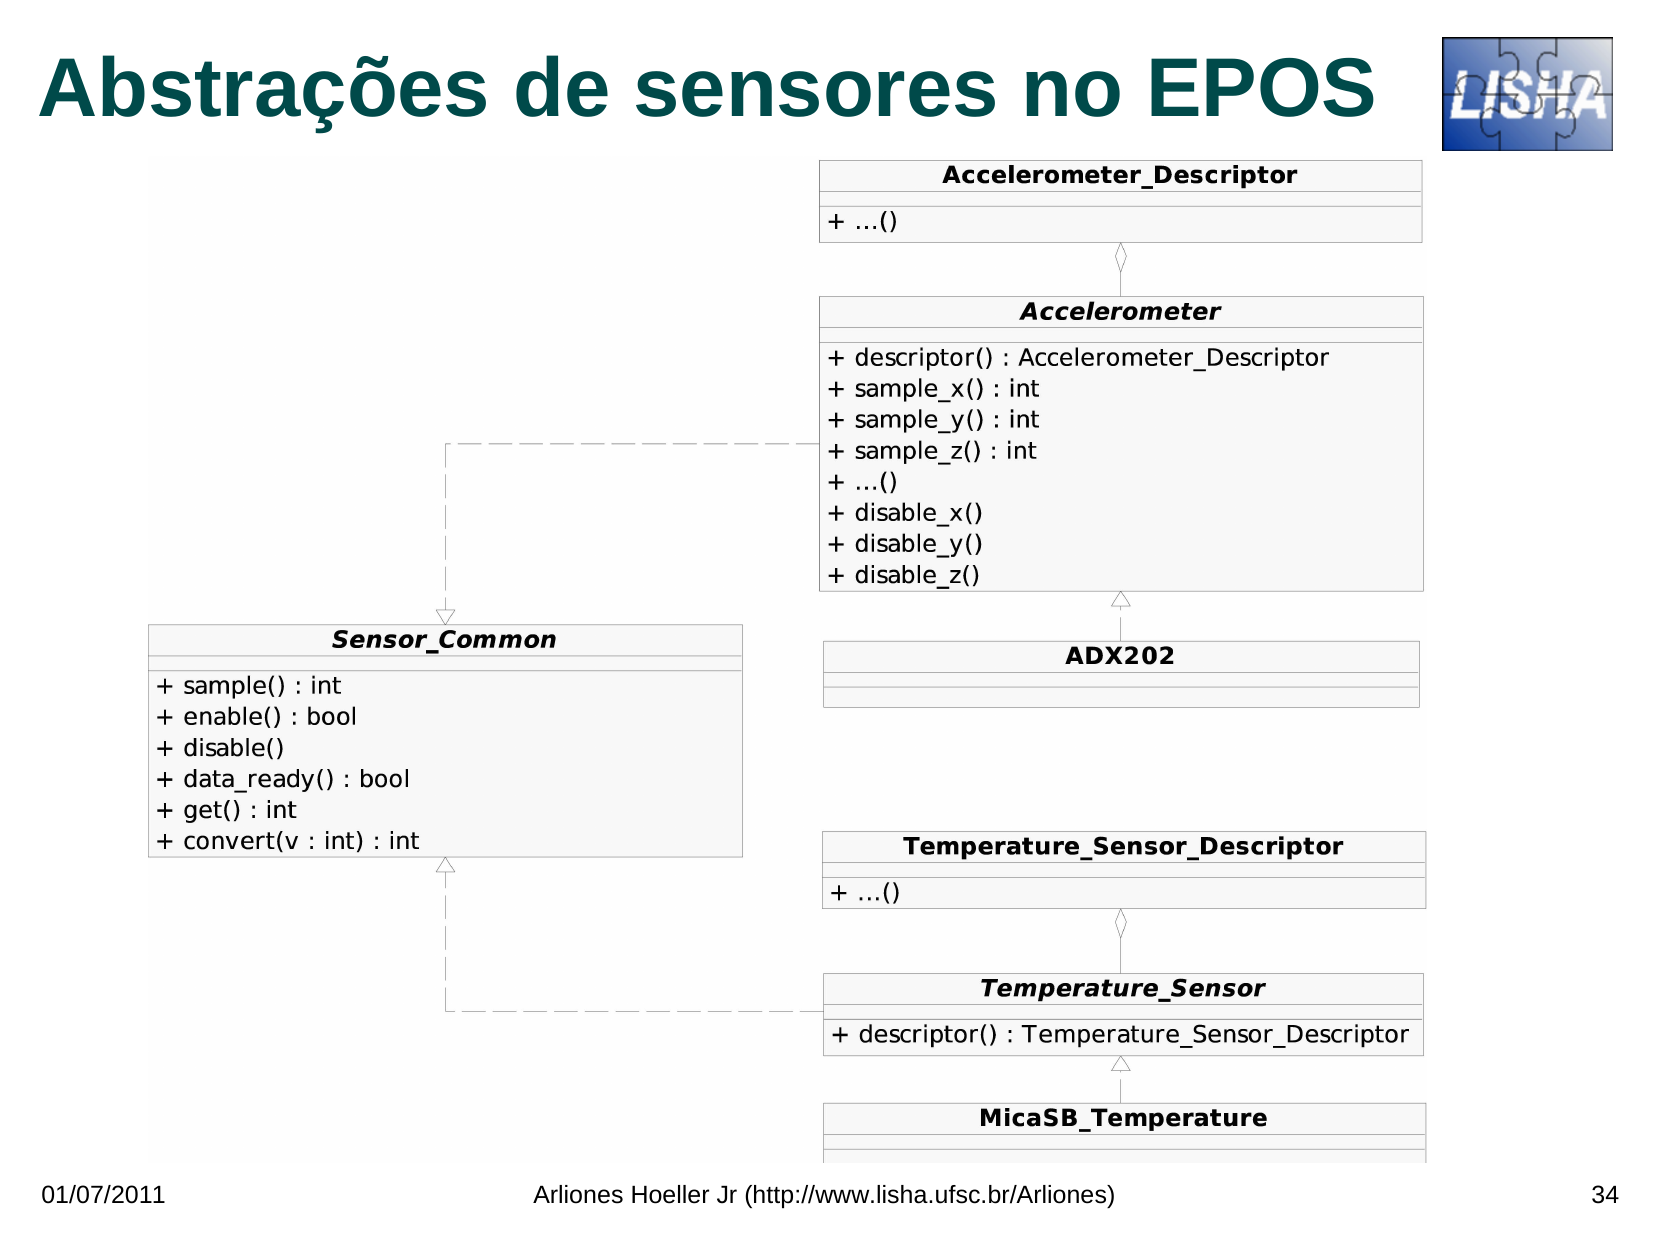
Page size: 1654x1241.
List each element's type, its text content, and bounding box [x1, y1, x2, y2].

title Abstrações de sensores no EPOS [37, 37, 1426, 151]
picture [148, 156, 1427, 1163]
picture [1442, 37, 1613, 151]
